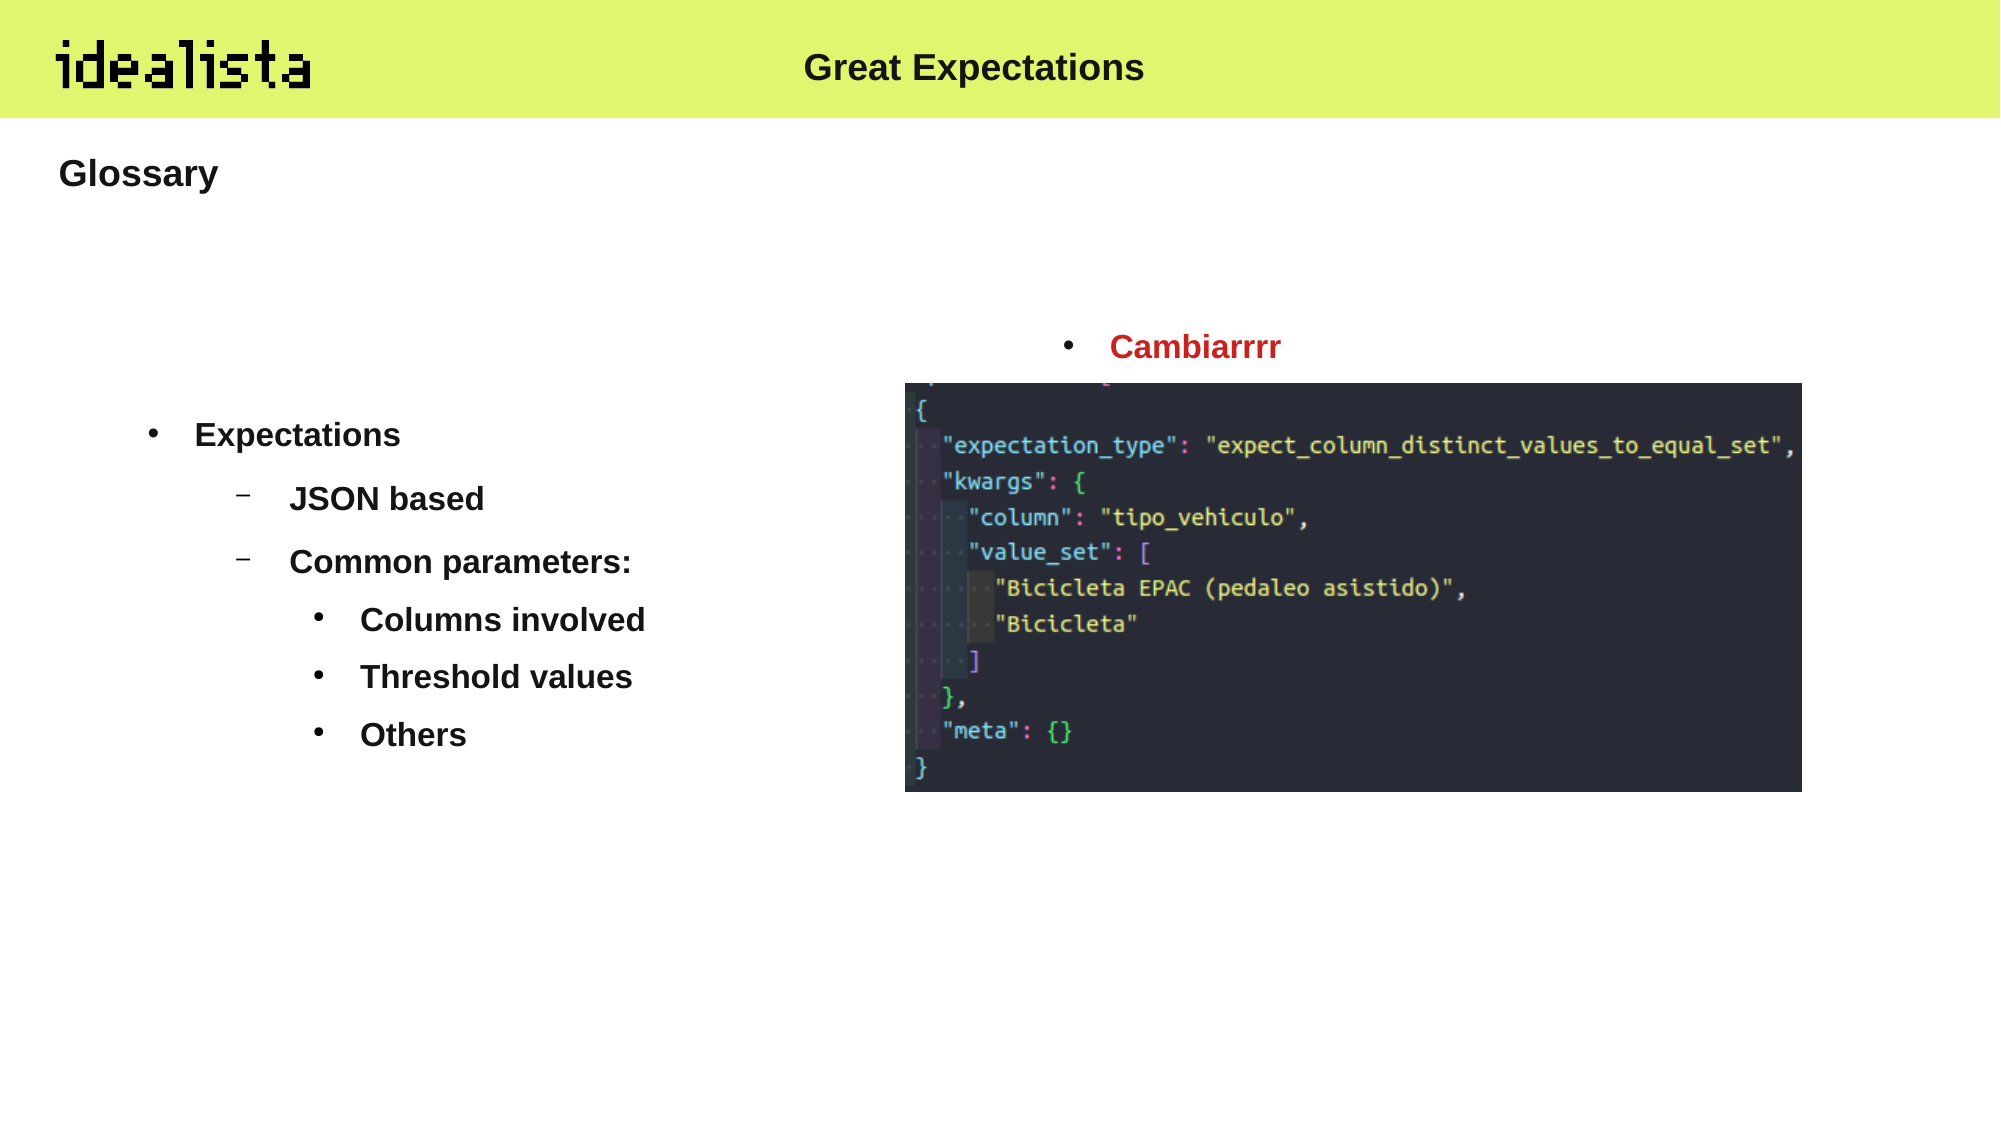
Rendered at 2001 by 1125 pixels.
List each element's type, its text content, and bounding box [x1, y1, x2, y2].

title Great Expectations [590, 41, 1359, 89]
picture [905, 383, 1802, 792]
list Cambiarrrr [1062, 324, 1802, 689]
title Glossary [58, 147, 1949, 195]
picture [53, 36, 318, 92]
list Expectations JSON based Common parameters: Columns involved Threshold values Others [147, 413, 886, 777]
